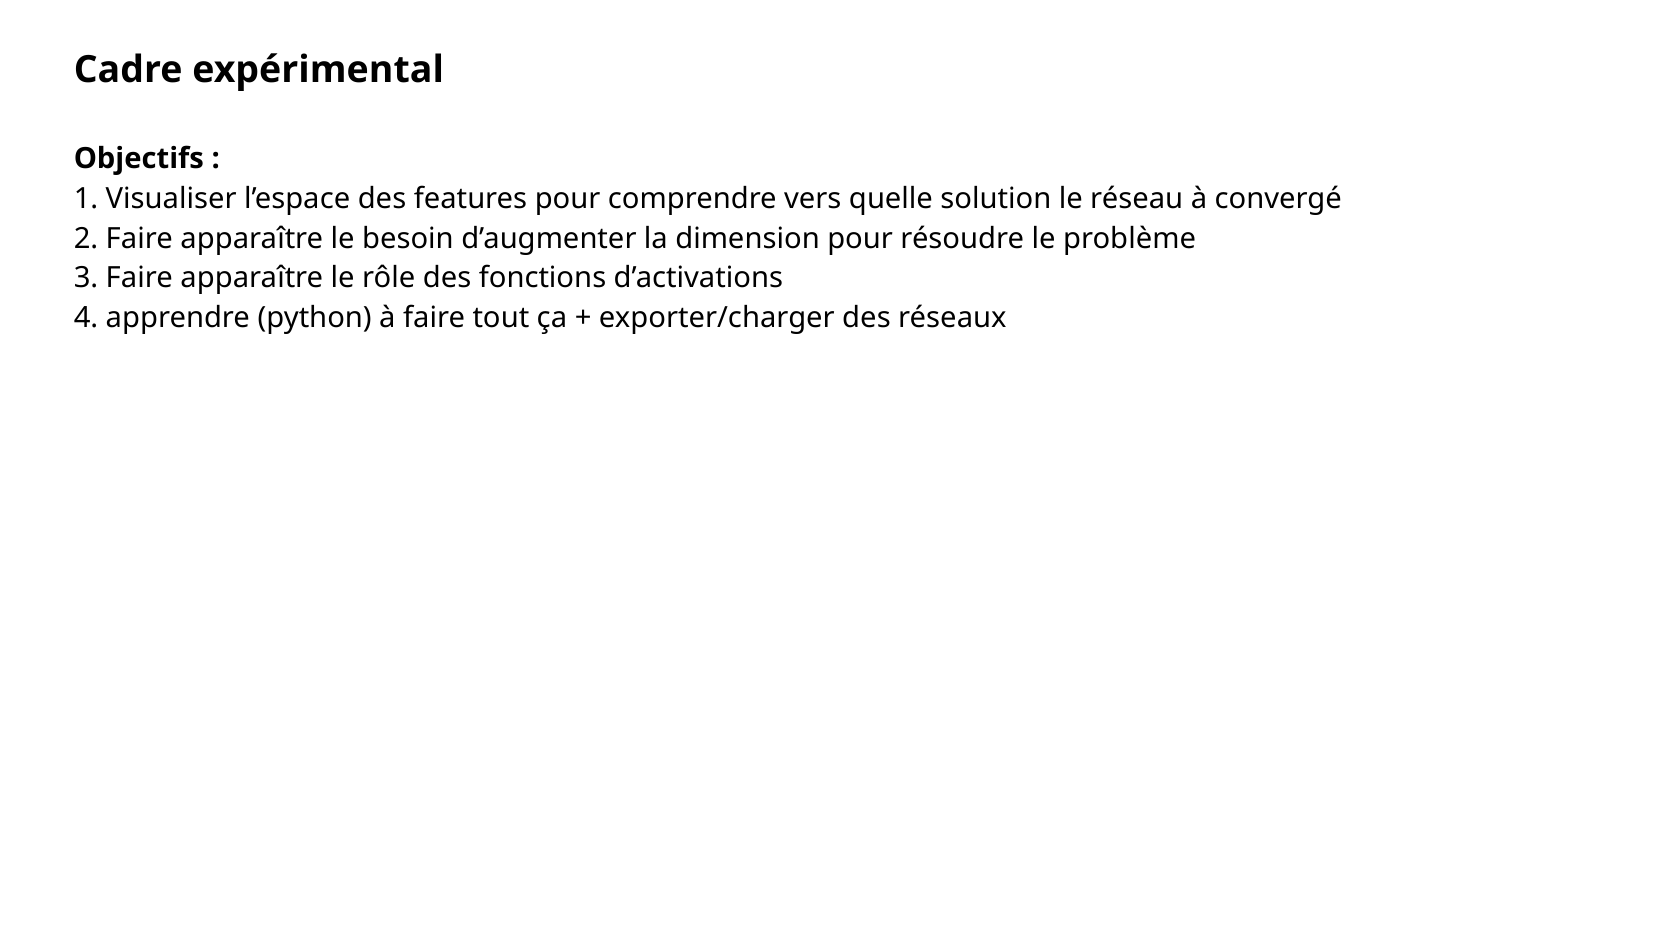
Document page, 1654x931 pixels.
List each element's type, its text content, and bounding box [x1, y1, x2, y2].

text_box Cadre expérimental [59, 35, 1536, 93]
text_box Objectifs : 1. Visualiser l’espace des features pour comprendre vers quelle solution le réseau à convergé 2. Faire apparaître le besoin d’augmenter la dimension pour résoudre le problème 3. Faire apparaître le rôle des fonctions d’activations 4. apprendre (python) à faire tout ça + exporter/charger des réseaux [59, 129, 1536, 637]
